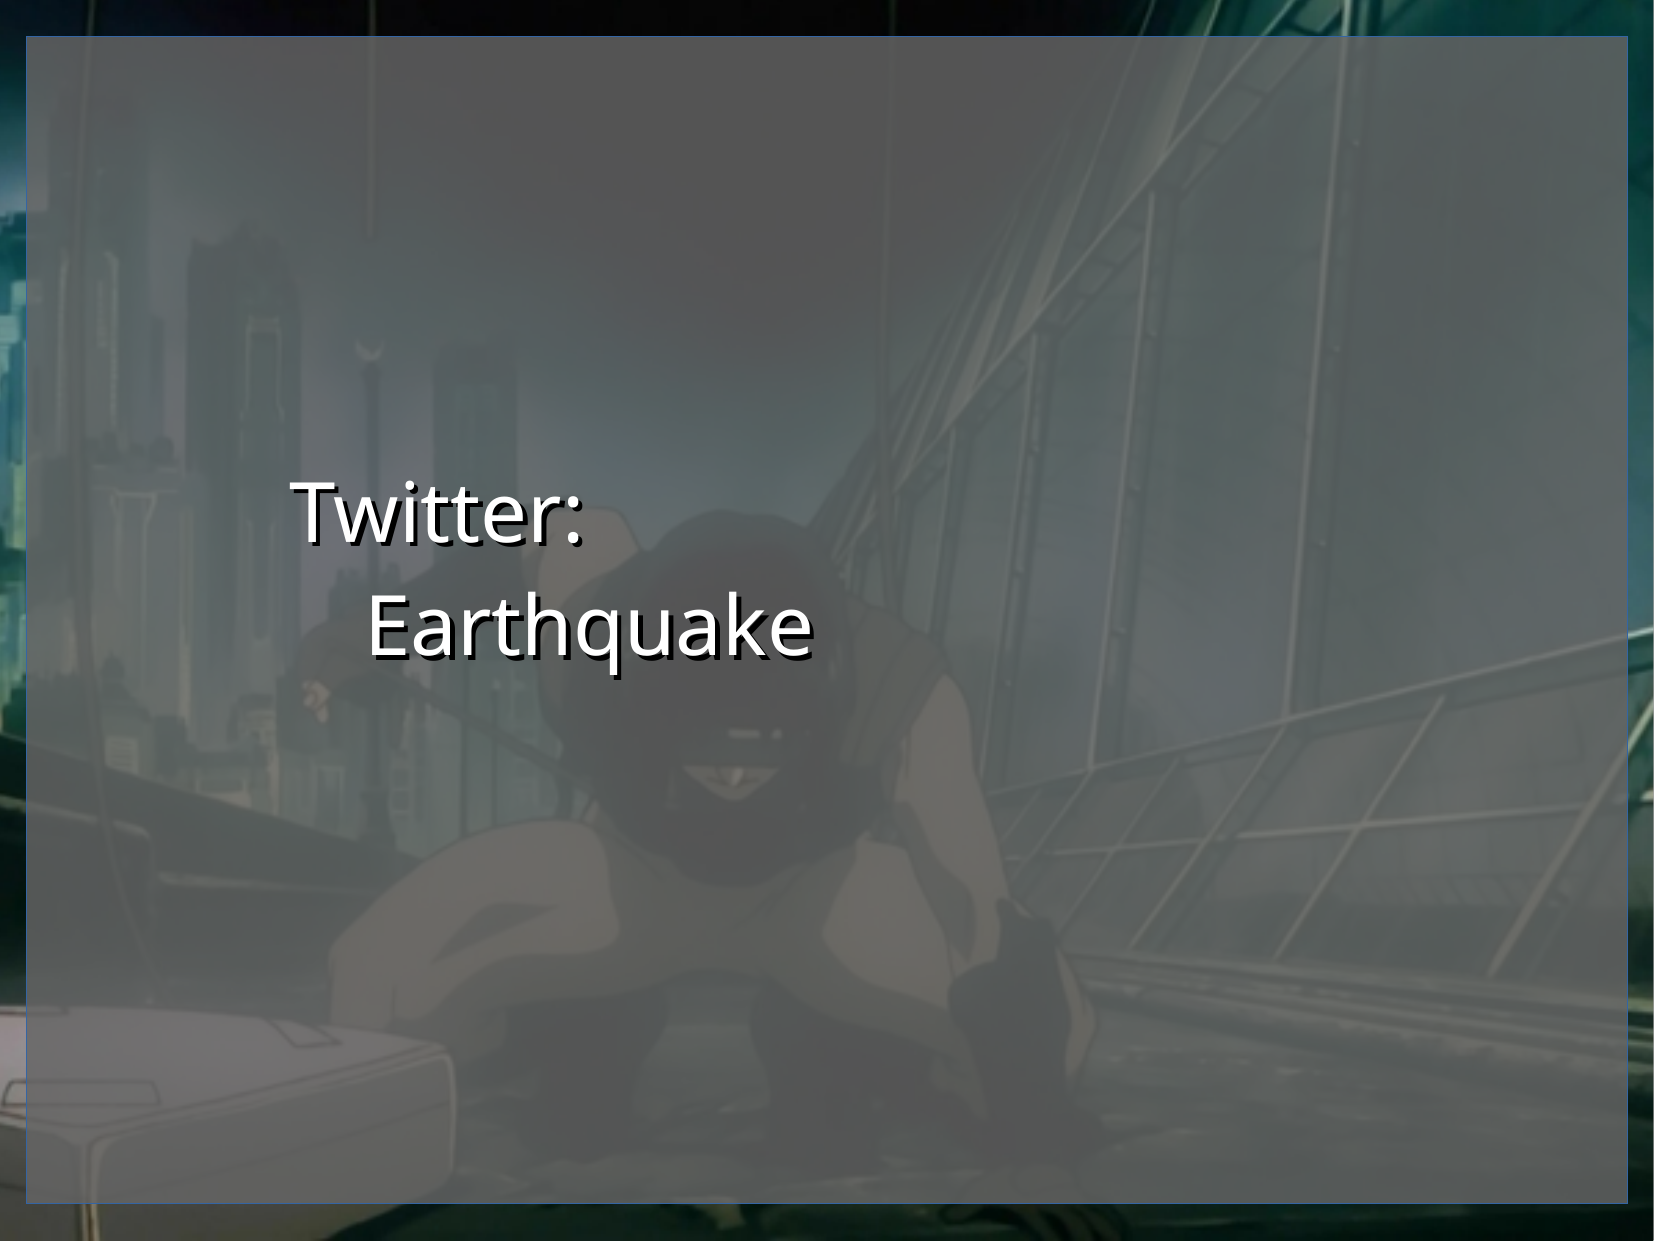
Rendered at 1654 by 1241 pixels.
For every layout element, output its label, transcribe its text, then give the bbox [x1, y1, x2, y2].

text_box Twitter: Earthquake [274, 445, 1379, 795]
picture [0, 0, 1654, 1241]
text_box [26, 36, 1628, 1204]
